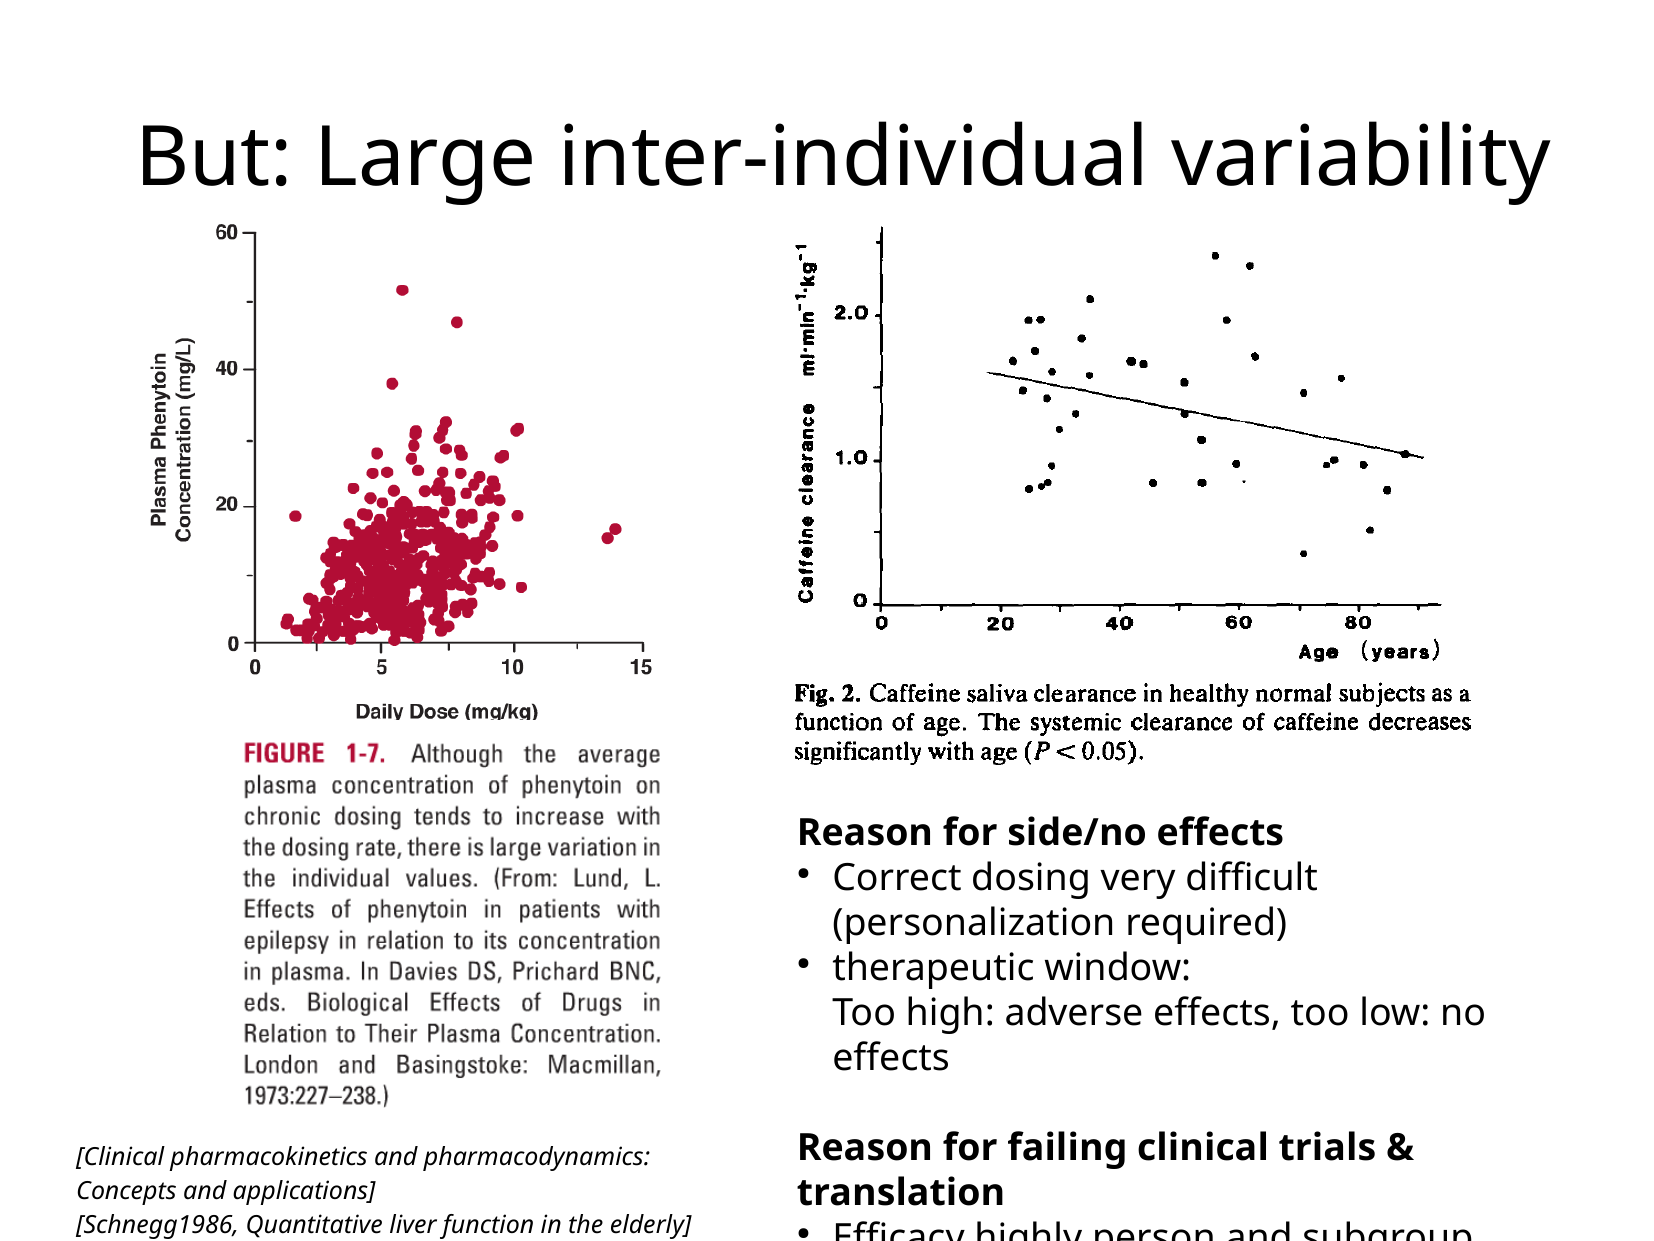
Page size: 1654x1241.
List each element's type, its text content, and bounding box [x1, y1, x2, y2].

text_box [Clinical pharmacokinetics and pharmacodynamics: Concepts and applications] [Schnegg1986, Quantitative liver function in the elderly] [61, 1131, 954, 1241]
text_box Reason for side/no effects Correct dosing very difficult (personalization required) therapeutic window: Too high: adverse effects, too low: no effects Reason for failing clinical trials & translation Efficacy highly person and subgroup dependent [796, 807, 1585, 1218]
picture [227, 726, 663, 1119]
picture [150, 302, 661, 721]
picture [795, 226, 1471, 766]
title But: Large inter-individual variability [82, 4, 1606, 302]
